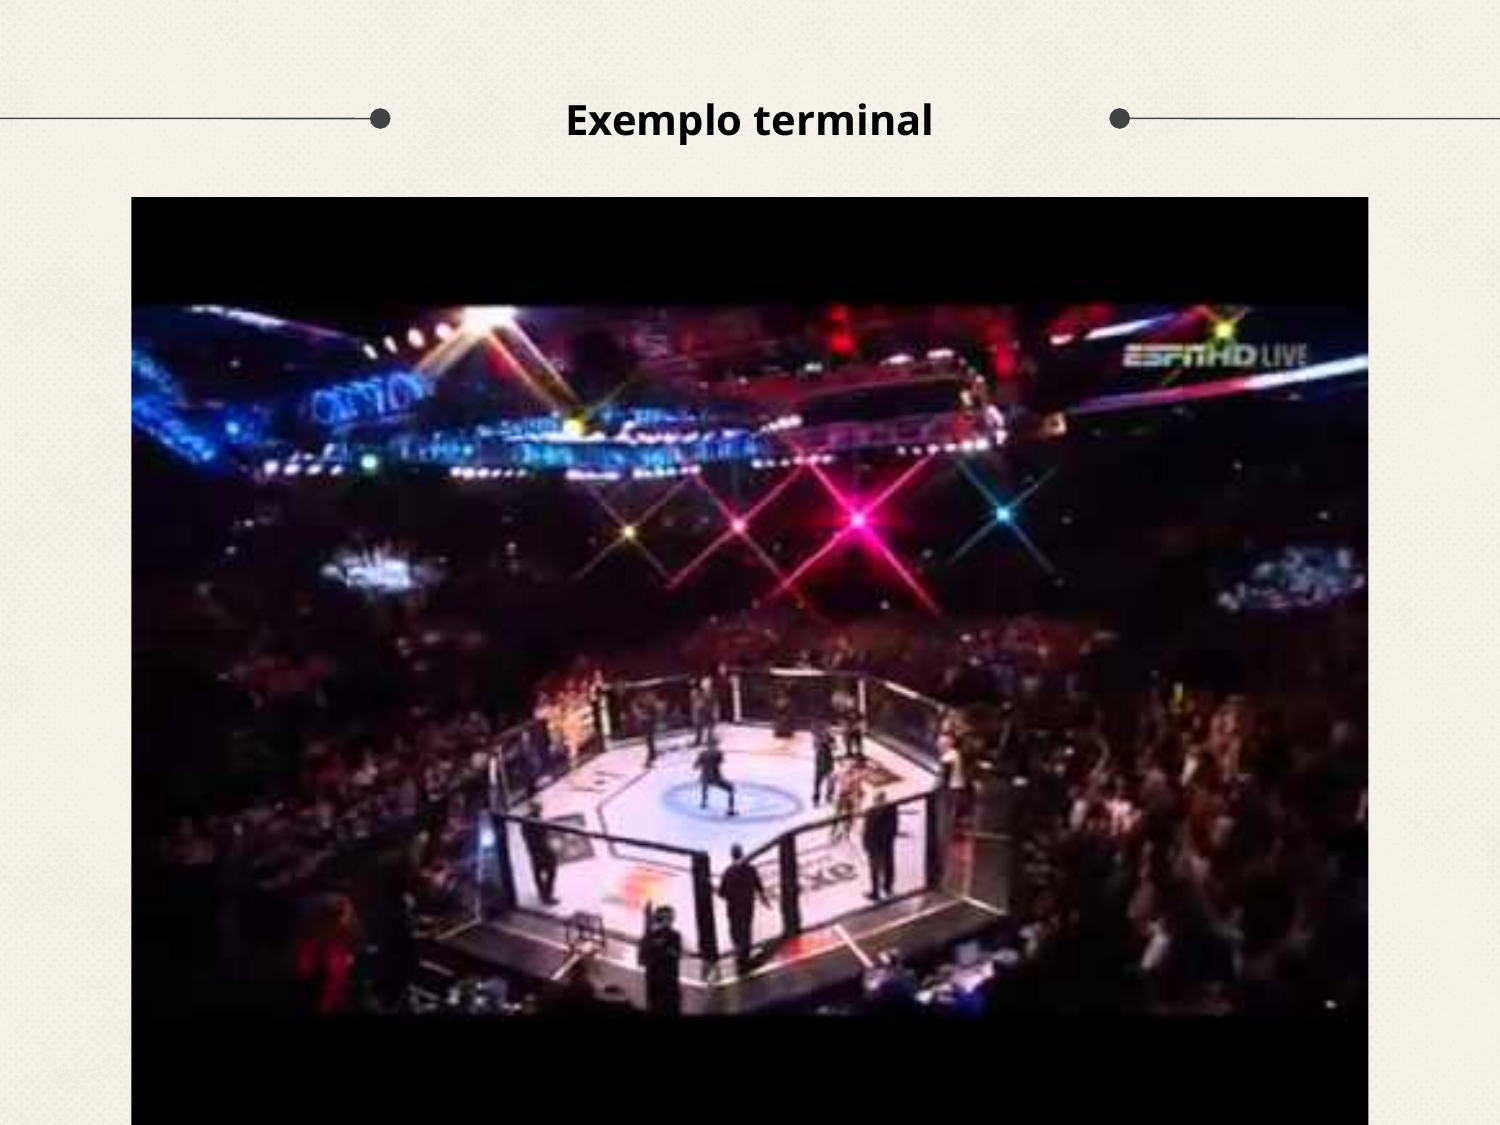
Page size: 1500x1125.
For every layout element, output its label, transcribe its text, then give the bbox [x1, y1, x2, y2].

picture [0, 0, 1500, 1125]
text_box [131, 197, 1369, 1125]
title Exemplo terminal [430, 24, 1070, 197]
